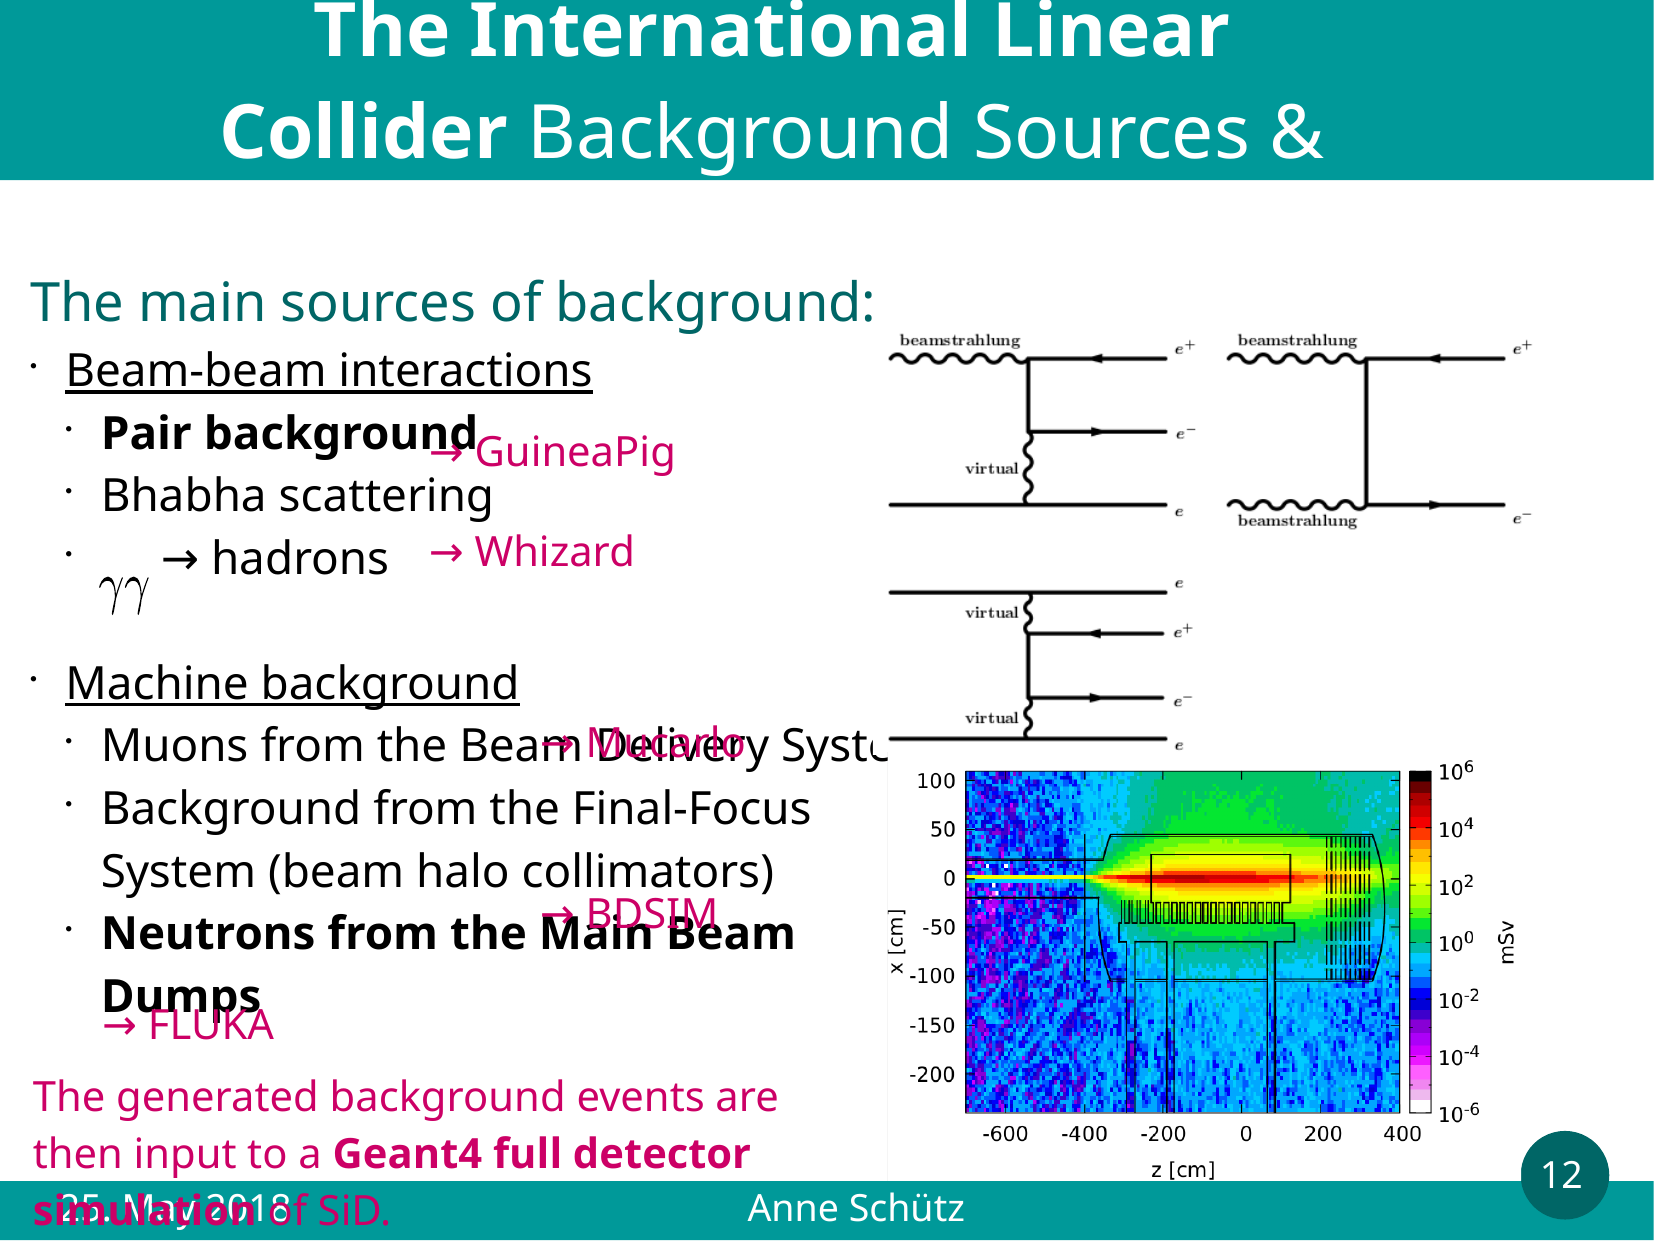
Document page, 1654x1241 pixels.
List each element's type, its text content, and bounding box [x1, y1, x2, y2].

text_box The main sources of background: Beam-beam interactions Pair background Bhabha scattering → hadrons Machine background Muons from the Beam Delivery System Background from the Final-Focus System (beam halo collimators) Neutrons from the Main Beam Dumps [30, 276, 961, 1013]
text_box The generated background events are then input to a Geant4 full detector simulation of SiD. [18, 1059, 876, 1194]
text_box [98, 576, 151, 616]
text_box → Whizard [414, 514, 700, 590]
text_box → FLUKA [87, 987, 373, 1059]
title The International Linear Collider Background Sources & Simulation Tools [219, 0, 1435, 292]
text_box → Mucarlo [525, 704, 811, 780]
text_box → GuineaPig [414, 414, 700, 490]
picture [872, 304, 1548, 1181]
text_box → BDSIM [525, 876, 811, 951]
